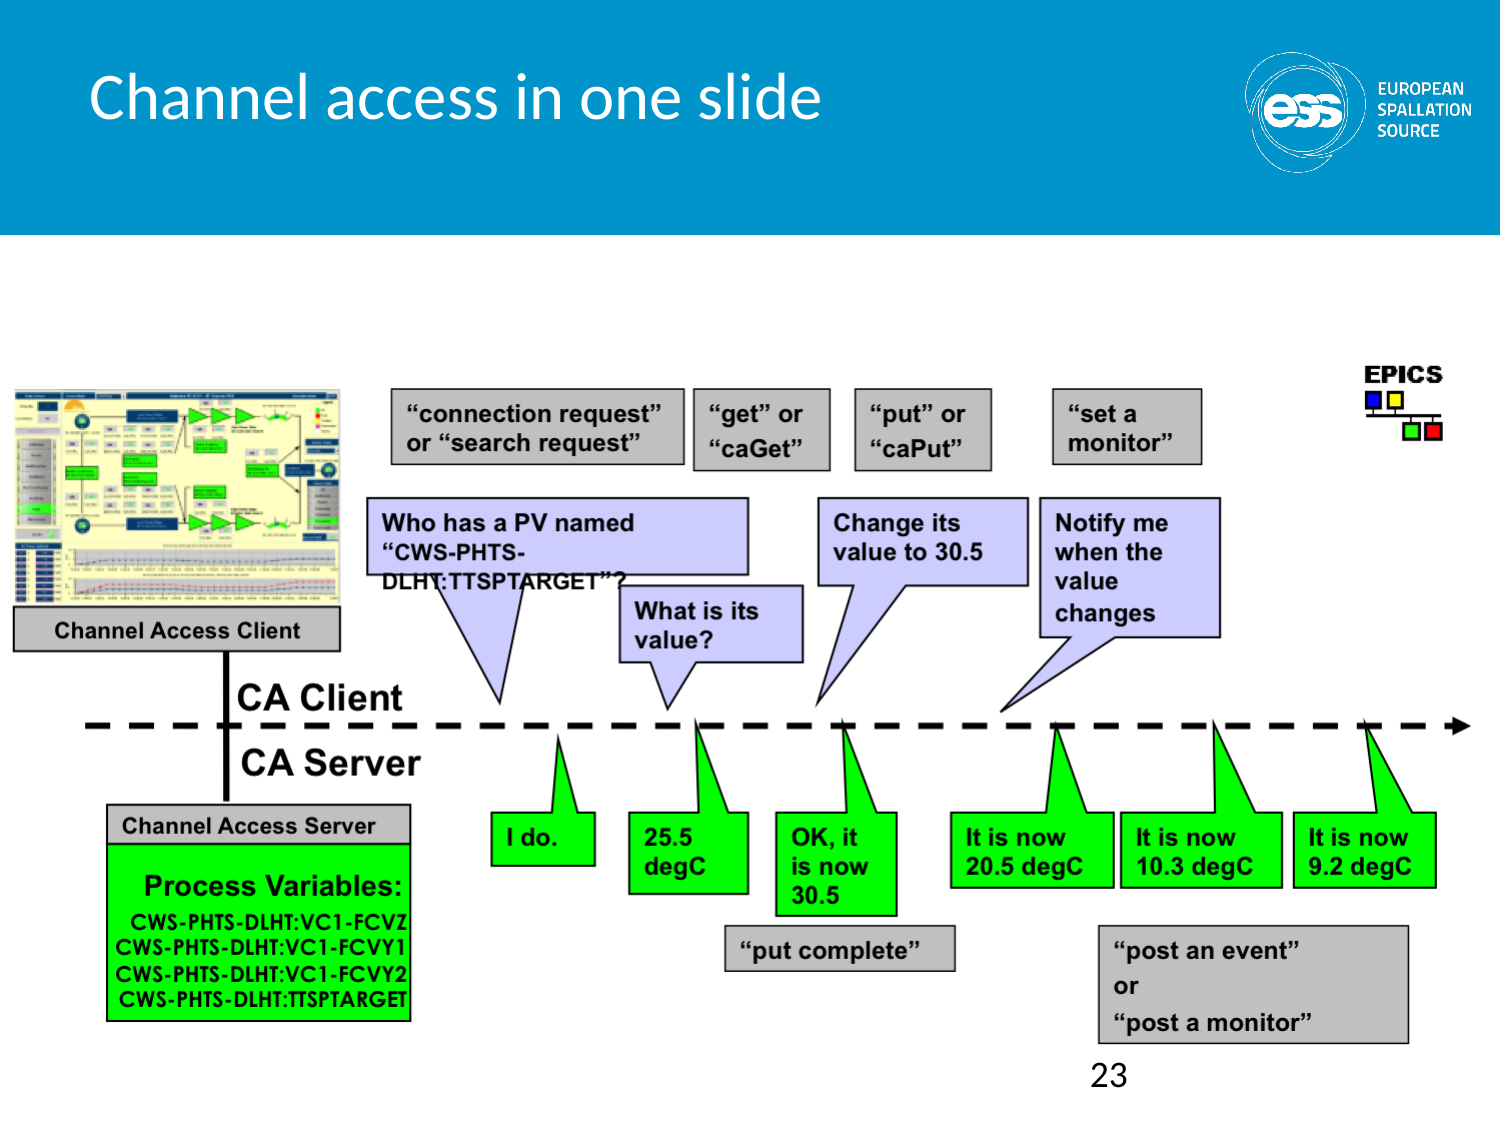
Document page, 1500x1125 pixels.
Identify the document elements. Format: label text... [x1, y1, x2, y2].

picture [1389, 104, 1393, 115]
picture [1418, 104, 1423, 115]
picture [1436, 104, 1444, 115]
picture [1423, 83, 1430, 94]
picture [1443, 86, 1450, 93]
picture [1432, 125, 1438, 136]
picture [12, 364, 1500, 1045]
slide_number <number> [1074, 1045, 1425, 1103]
picture [1379, 83, 1385, 94]
picture [1409, 104, 1415, 115]
picture [1400, 83, 1407, 94]
picture [1398, 109, 1406, 115]
picture [1454, 83, 1458, 94]
picture [1264, 94, 1342, 127]
picture [1422, 125, 1428, 134]
title Channel access in one slide [75, 45, 1247, 233]
